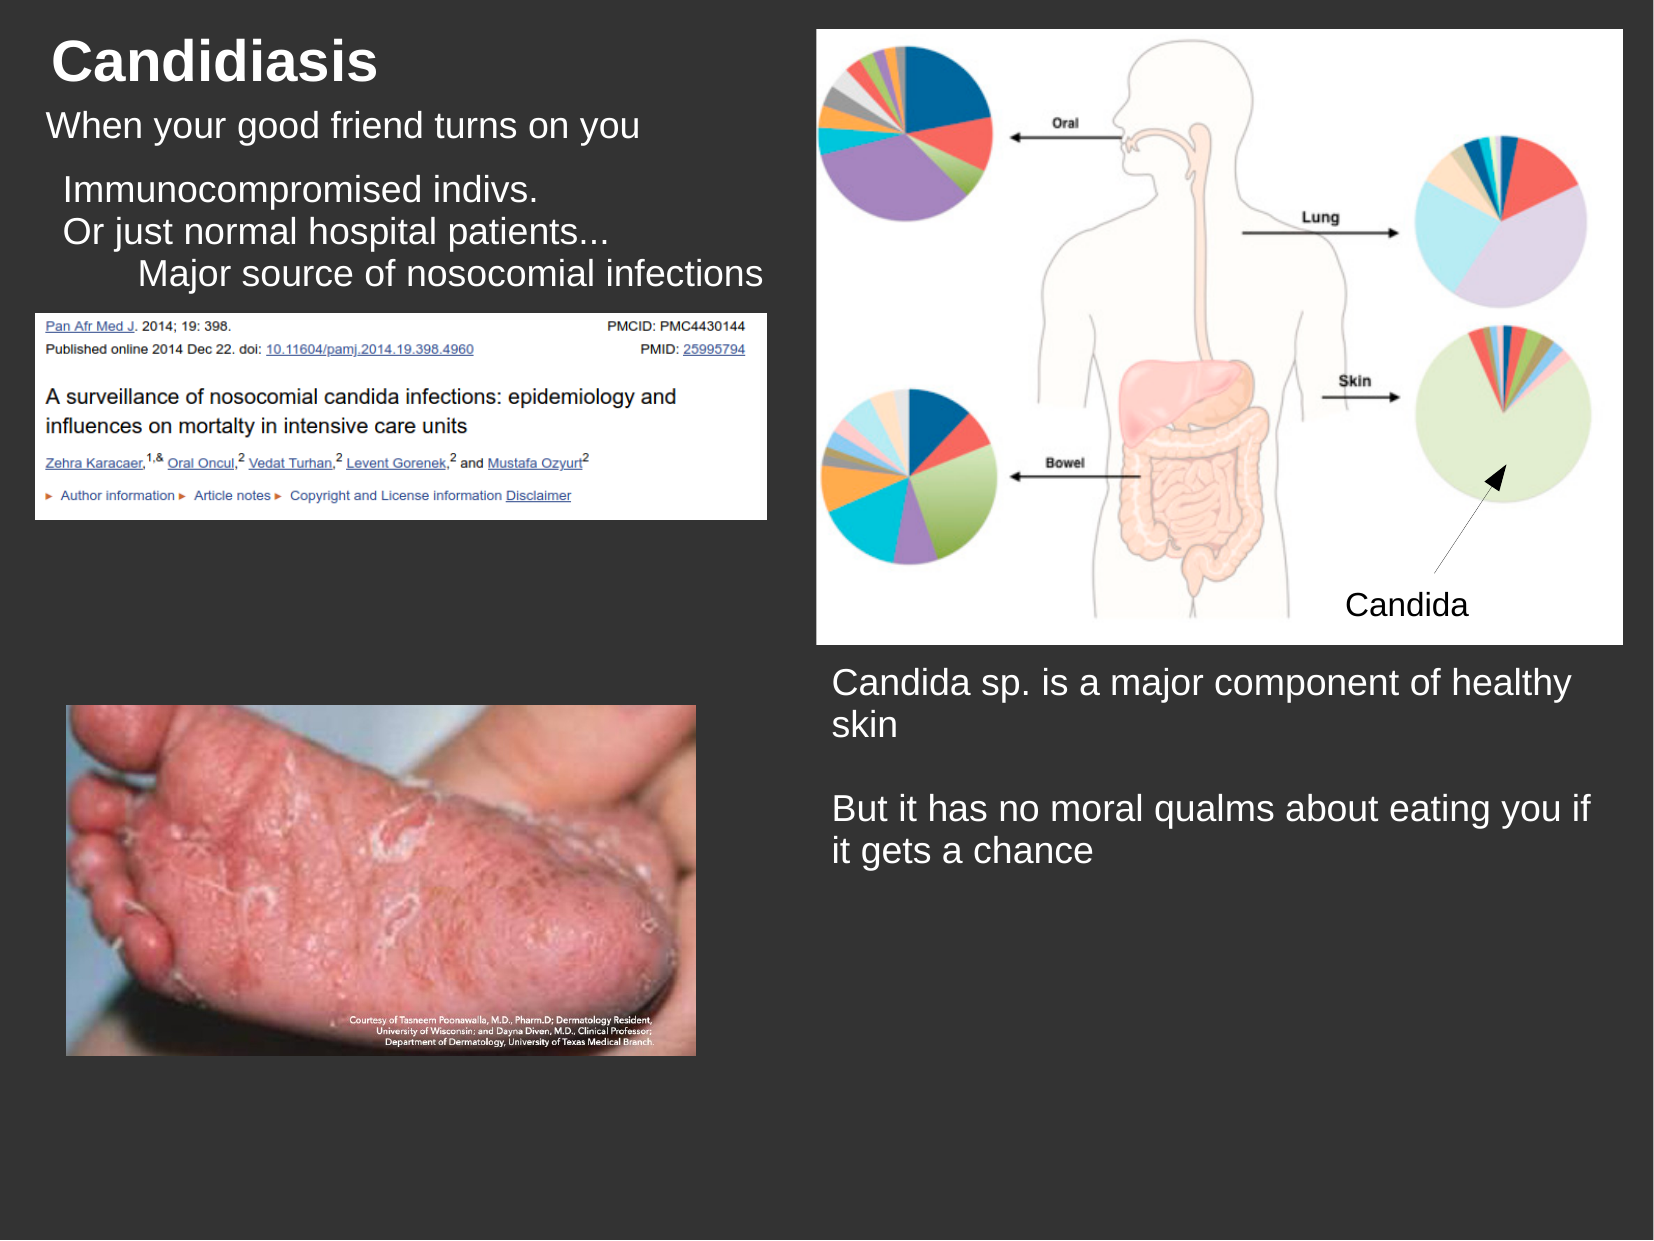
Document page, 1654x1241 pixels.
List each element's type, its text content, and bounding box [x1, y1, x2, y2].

picture [35, 313, 767, 520]
text_box Candida sp. is a major component of healthy skin But it has no moral qualms about eating you if it gets a chance [816, 654, 1622, 880]
text_box Candida [1330, 578, 1498, 631]
picture [66, 705, 696, 1056]
picture [816, 29, 1623, 645]
text_box Immunocompromised indivs. Or just normal hospital patients... Major source of nosocomial infections [47, 160, 832, 344]
text_box When your good friend turns on you [30, 97, 816, 155]
text_box Candidiasis [37, 21, 1605, 97]
